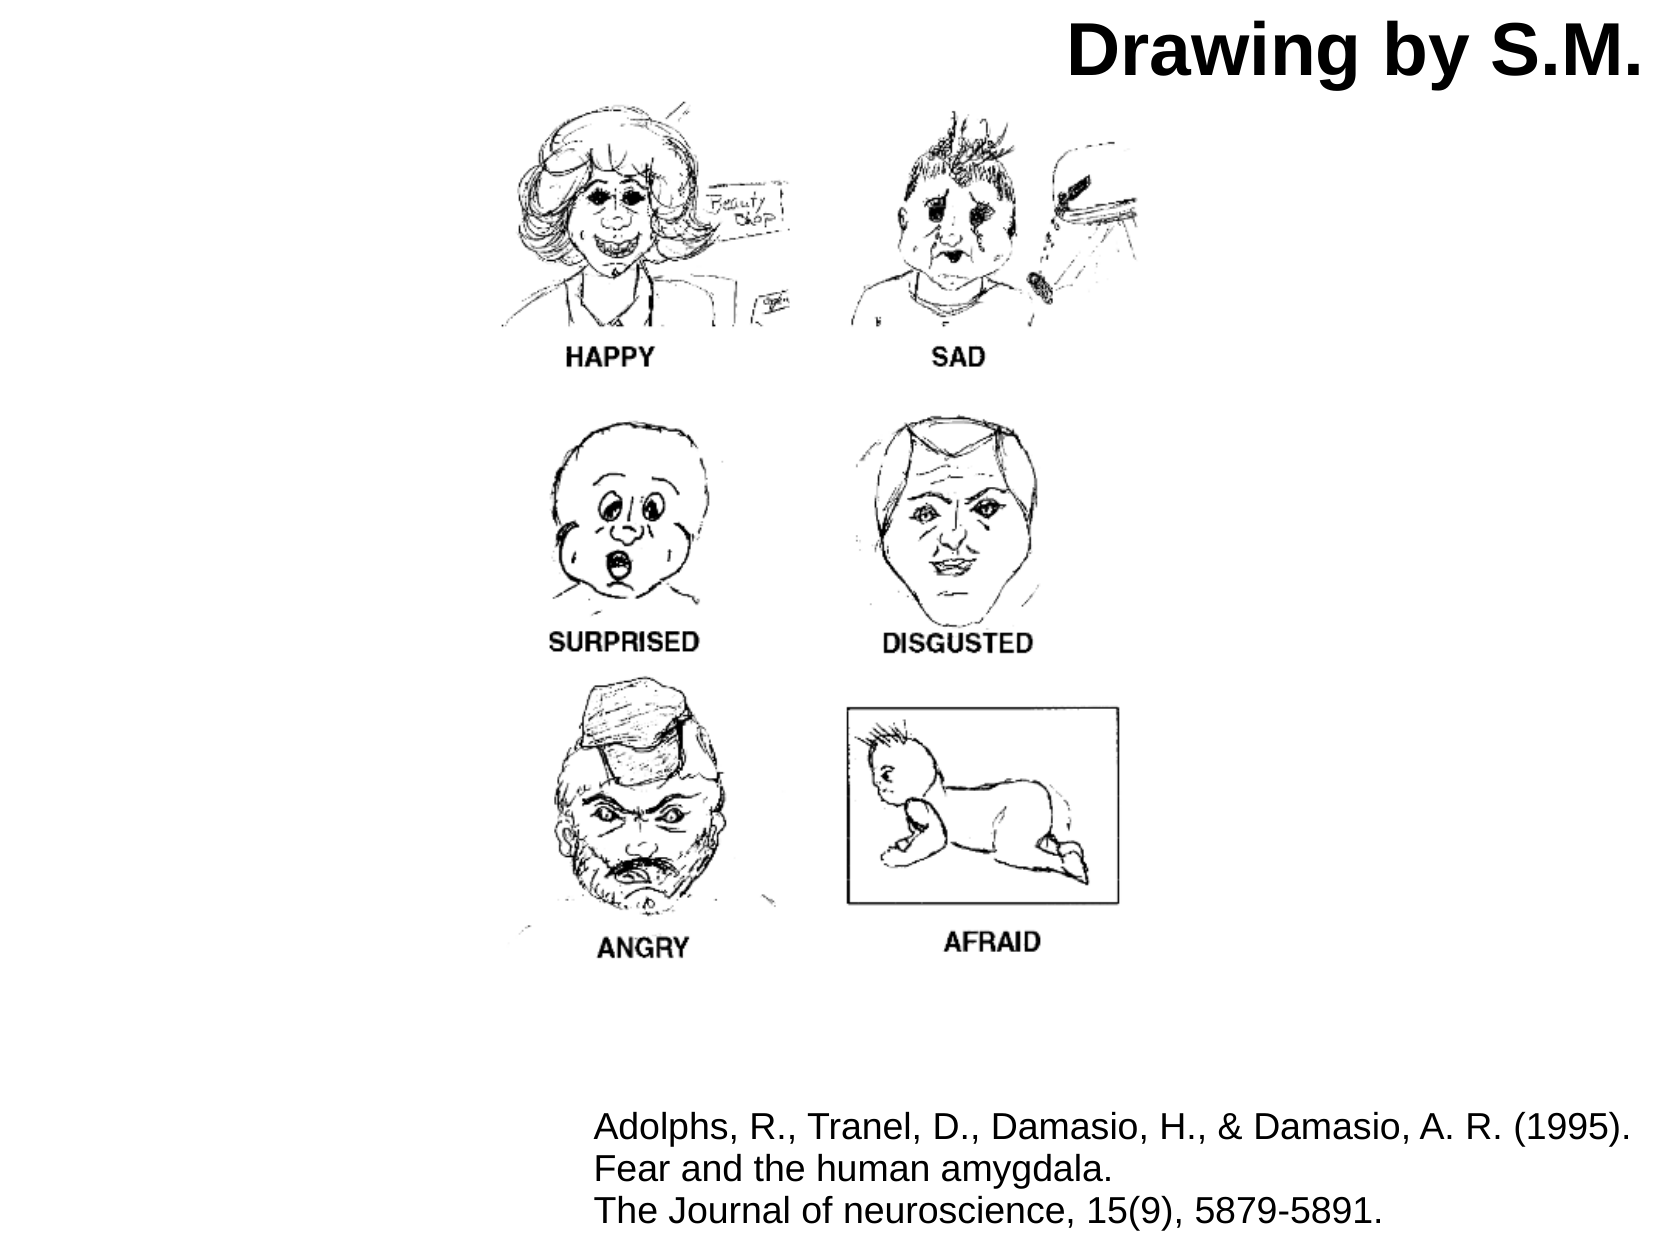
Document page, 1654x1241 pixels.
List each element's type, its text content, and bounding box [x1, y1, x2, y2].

picture [468, 82, 1186, 969]
text_box Adolphs, R., Tranel, D., Damasio, H., & Damasio, A. R. (1995). Fear and the human amygdala. The Journal of neuroscience, 15(9), 5879-5891. [578, 1098, 1648, 1240]
text_box Drawing by S.M. [1051, 0, 1654, 99]
